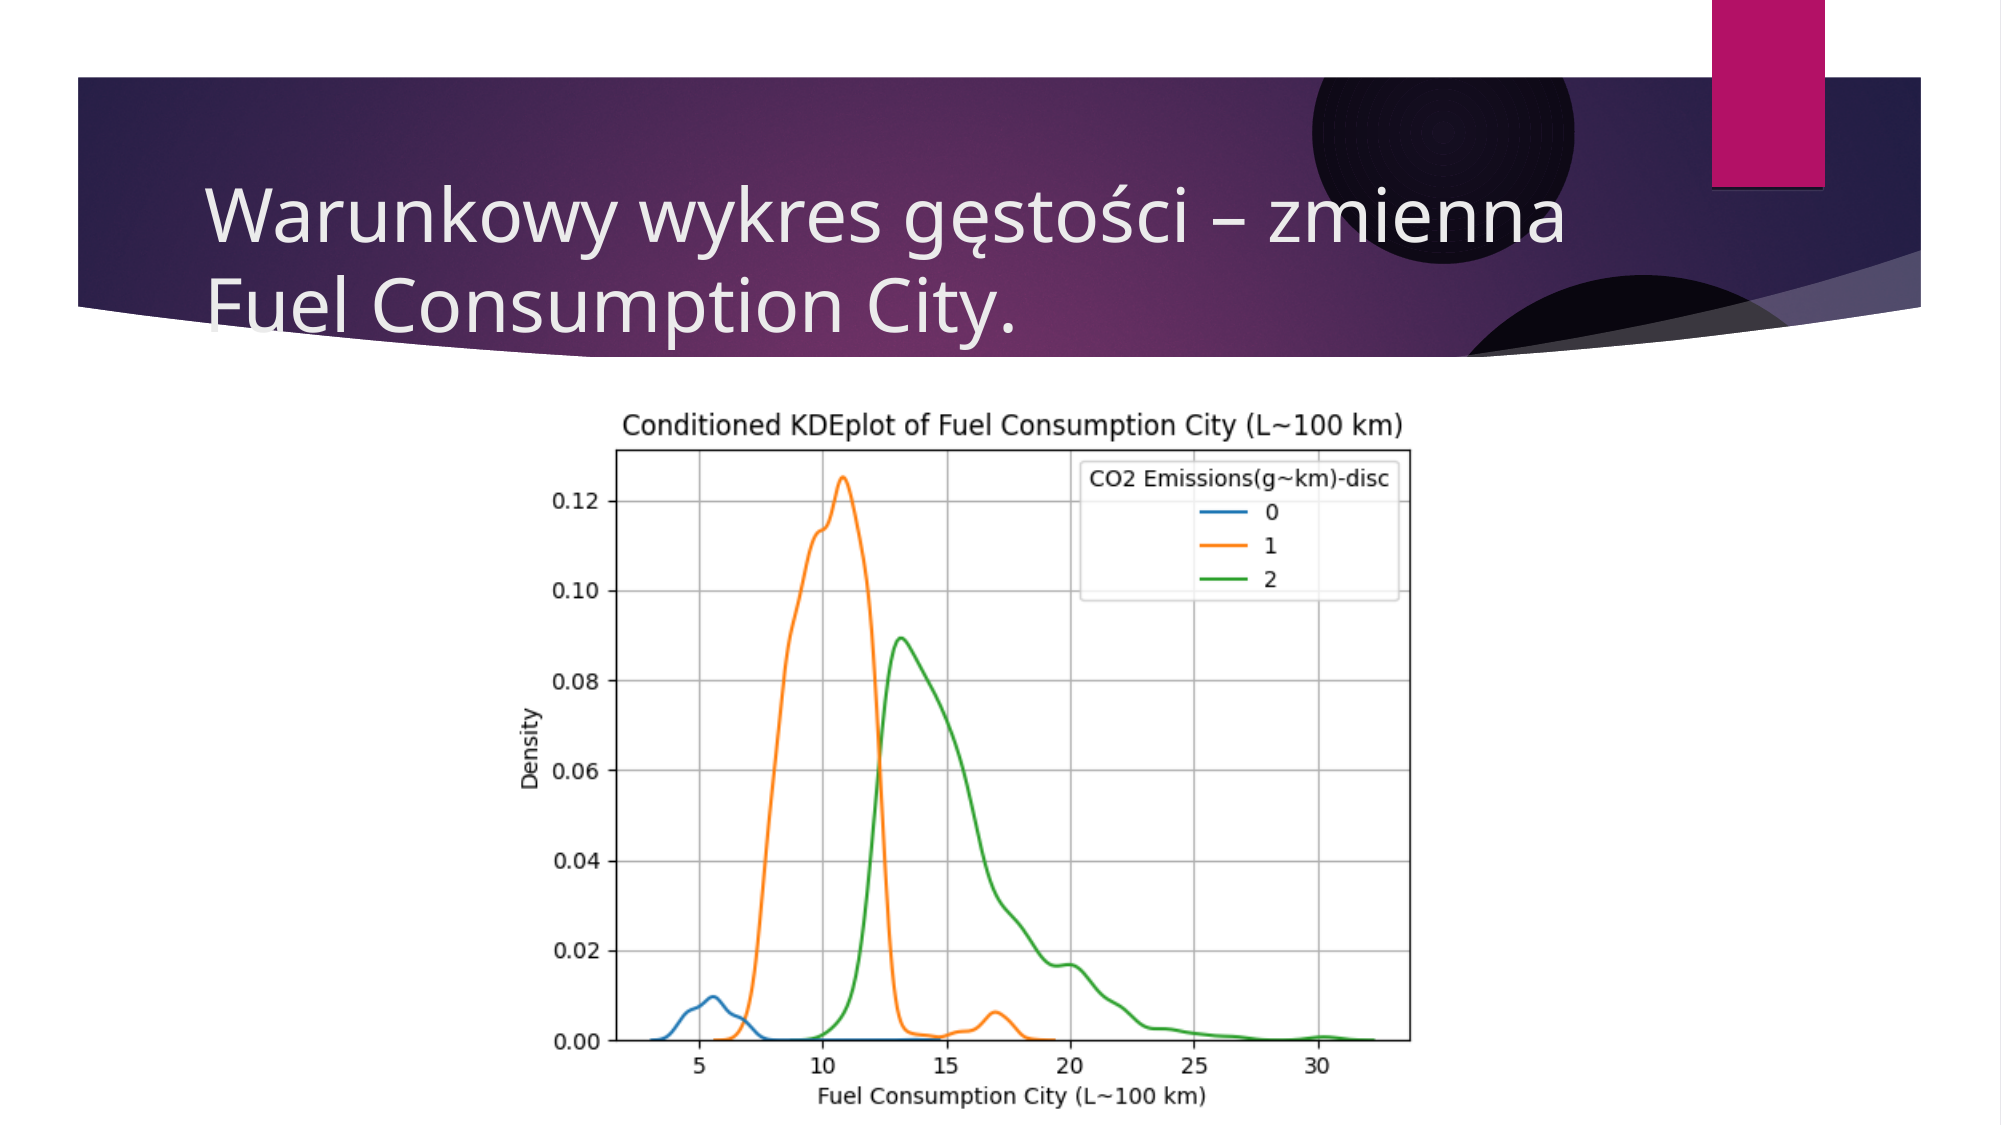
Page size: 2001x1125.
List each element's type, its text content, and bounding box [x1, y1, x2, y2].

title Warunkowy wykres gęstości – zmienna Fuel Consumption City. [189, 159, 1627, 276]
picture [488, 357, 1512, 1125]
